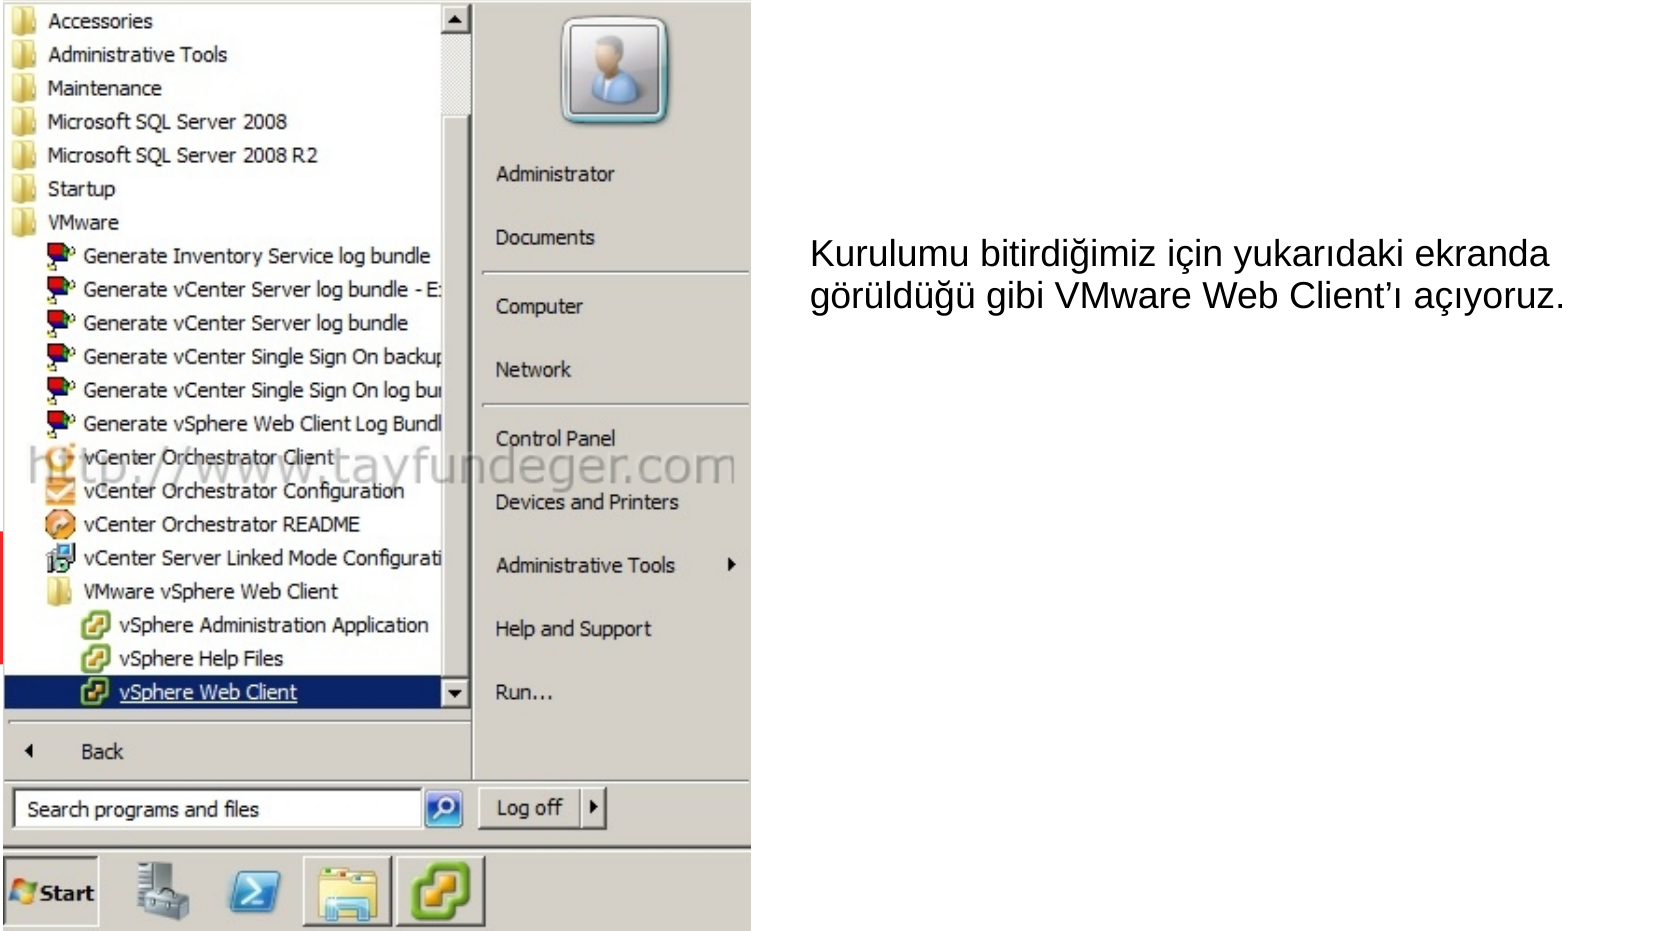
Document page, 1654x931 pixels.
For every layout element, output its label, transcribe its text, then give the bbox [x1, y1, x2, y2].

picture [3, 0, 751, 931]
text_box Kurulumu bitirdiğimiz için yukarıdaki ekranda görüldüğü gibi VMware Web Client’ı açıyoruz. [795, 225, 1594, 540]
